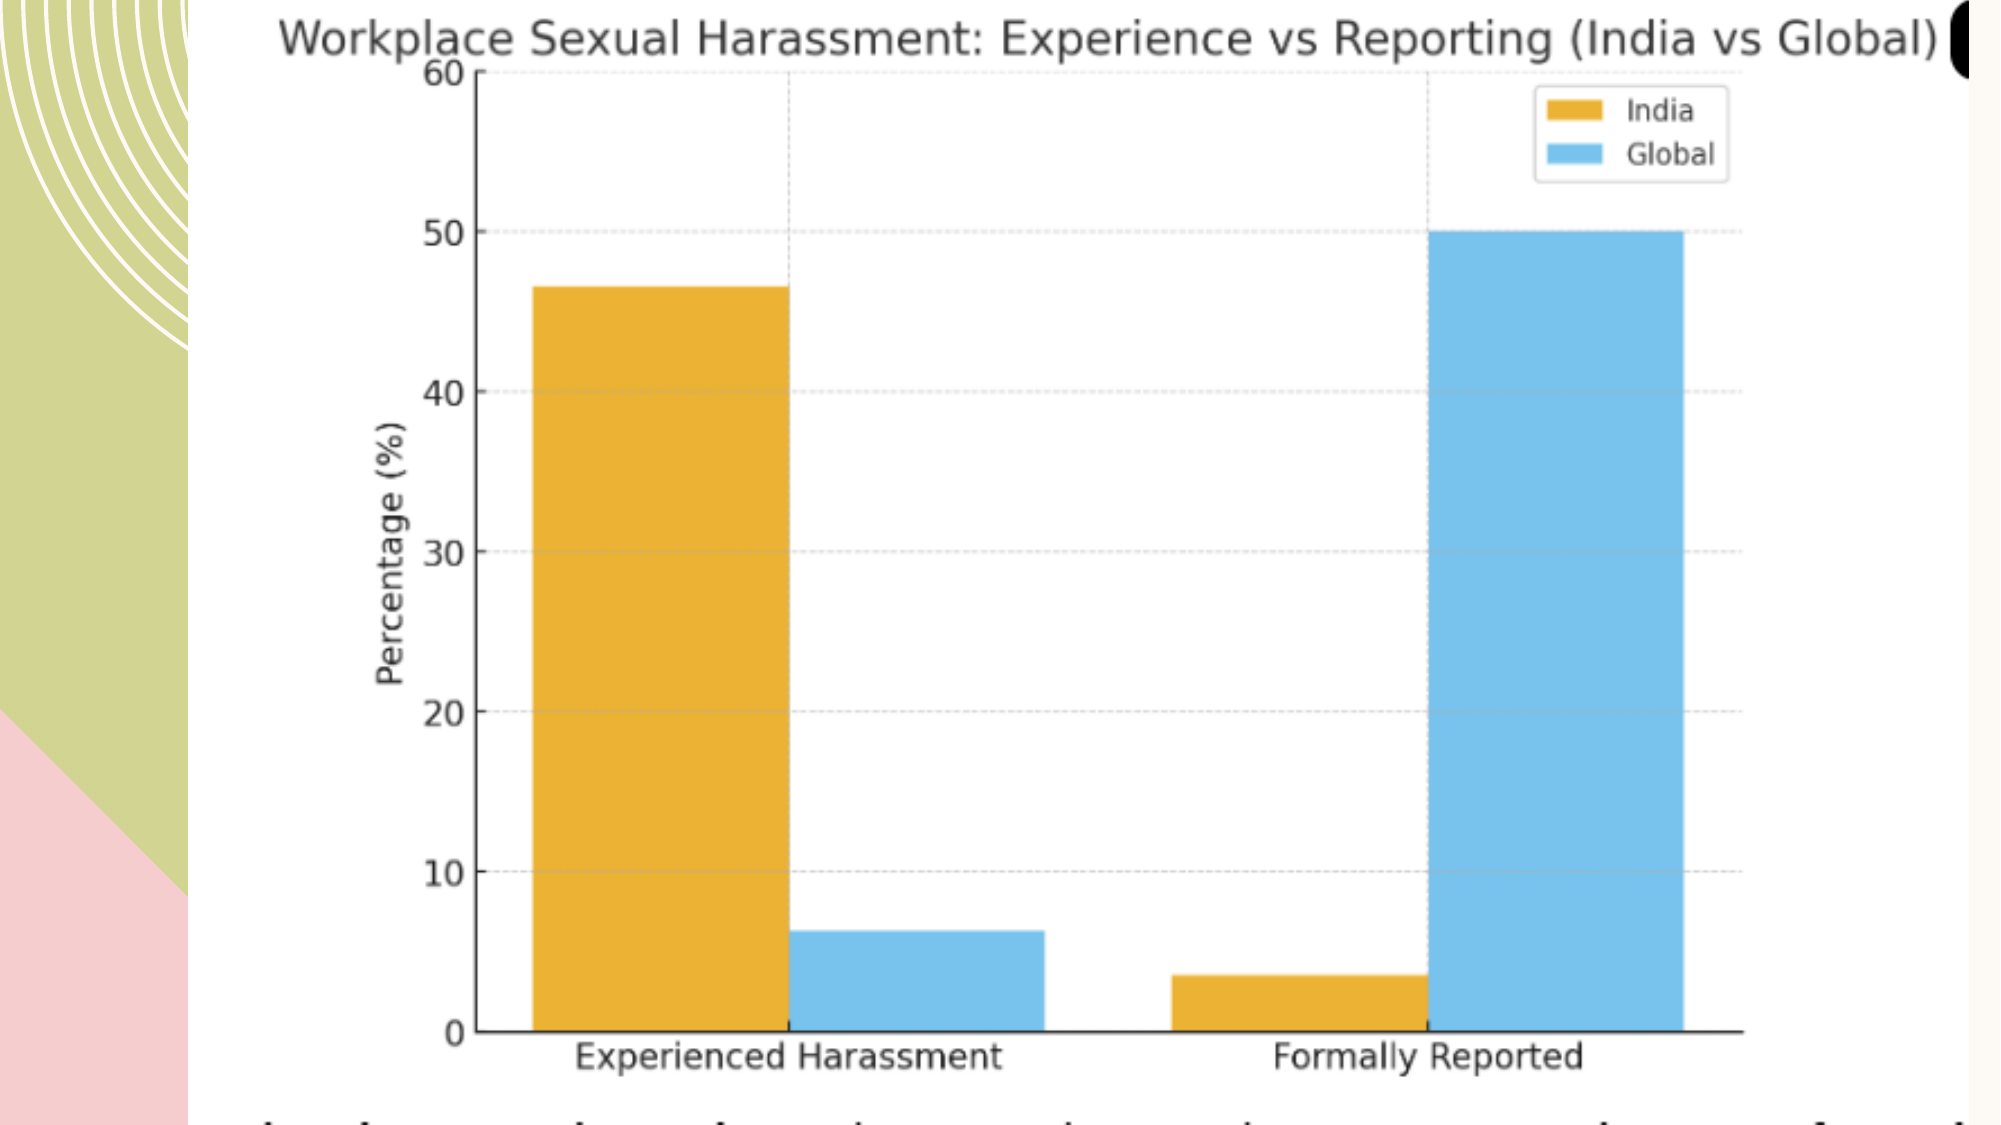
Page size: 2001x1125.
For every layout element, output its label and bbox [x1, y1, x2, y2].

picture [188, 0, 1969, 1125]
